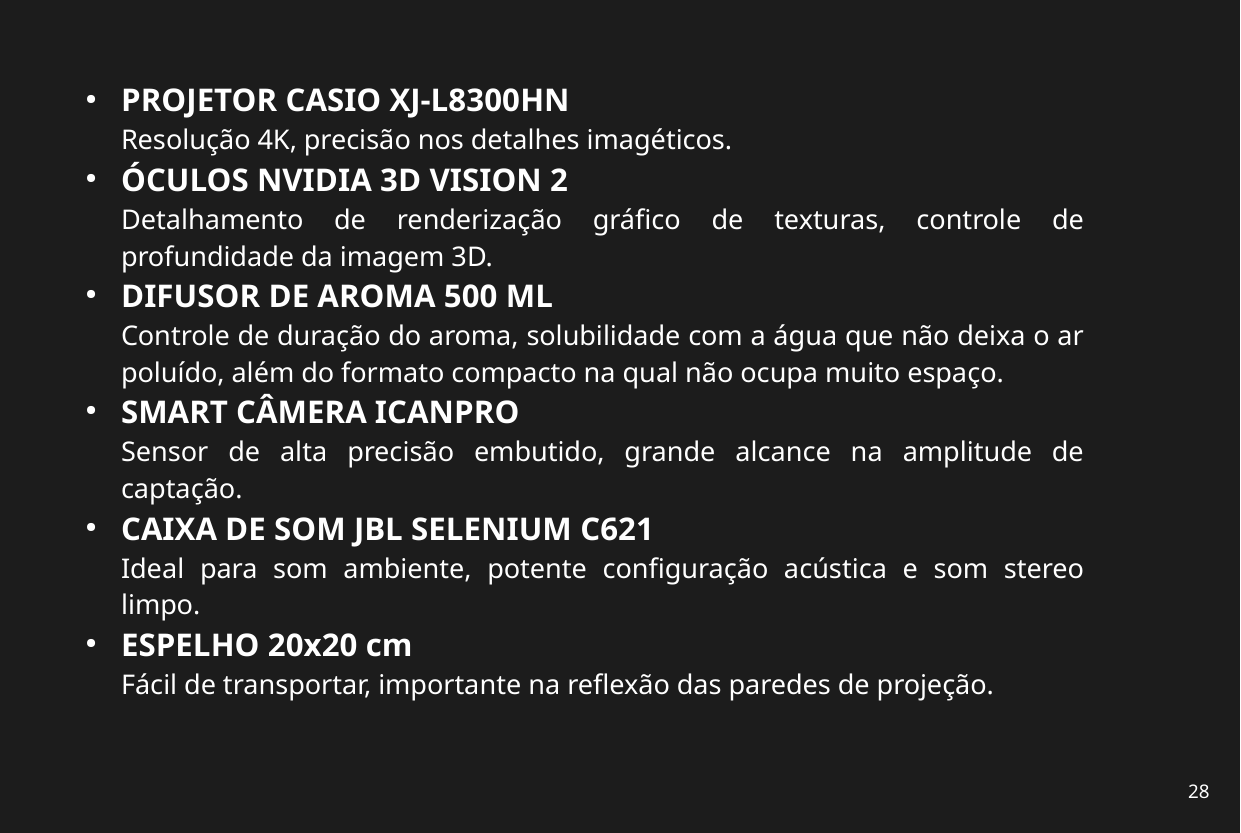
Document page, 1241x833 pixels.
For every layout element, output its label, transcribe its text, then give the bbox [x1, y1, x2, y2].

text_box PROJETOR CASIO XJ-L8300HN Resolução 4K, precisão nos detalhes imagéticos. ÓCULOS NVIDIA 3D VISION 2 Detalhamento de renderização gráfico de texturas, controle de profundidade da imagem 3D. DIFUSOR DE AROMA 500 ML Controle de duração do aroma, solubilidade com a água que não deixa o ar poluído, além do formato compacto na qual não ocupa muito espaço. SMART CÂMERA ICANPRO Sensor de alta precisão embutido, grande alcance na amplitude de captação. CAIXA DE SOM JBL SELENIUM C621 Ideal para som ambiente, potente configuração acústica e som stereo limpo. ESPELHO 20x20 cm Fácil de transportar, importante na reflexão das paredes de projeção. [70, 52, 1099, 728]
title 28 [1181, 778, 1217, 805]
